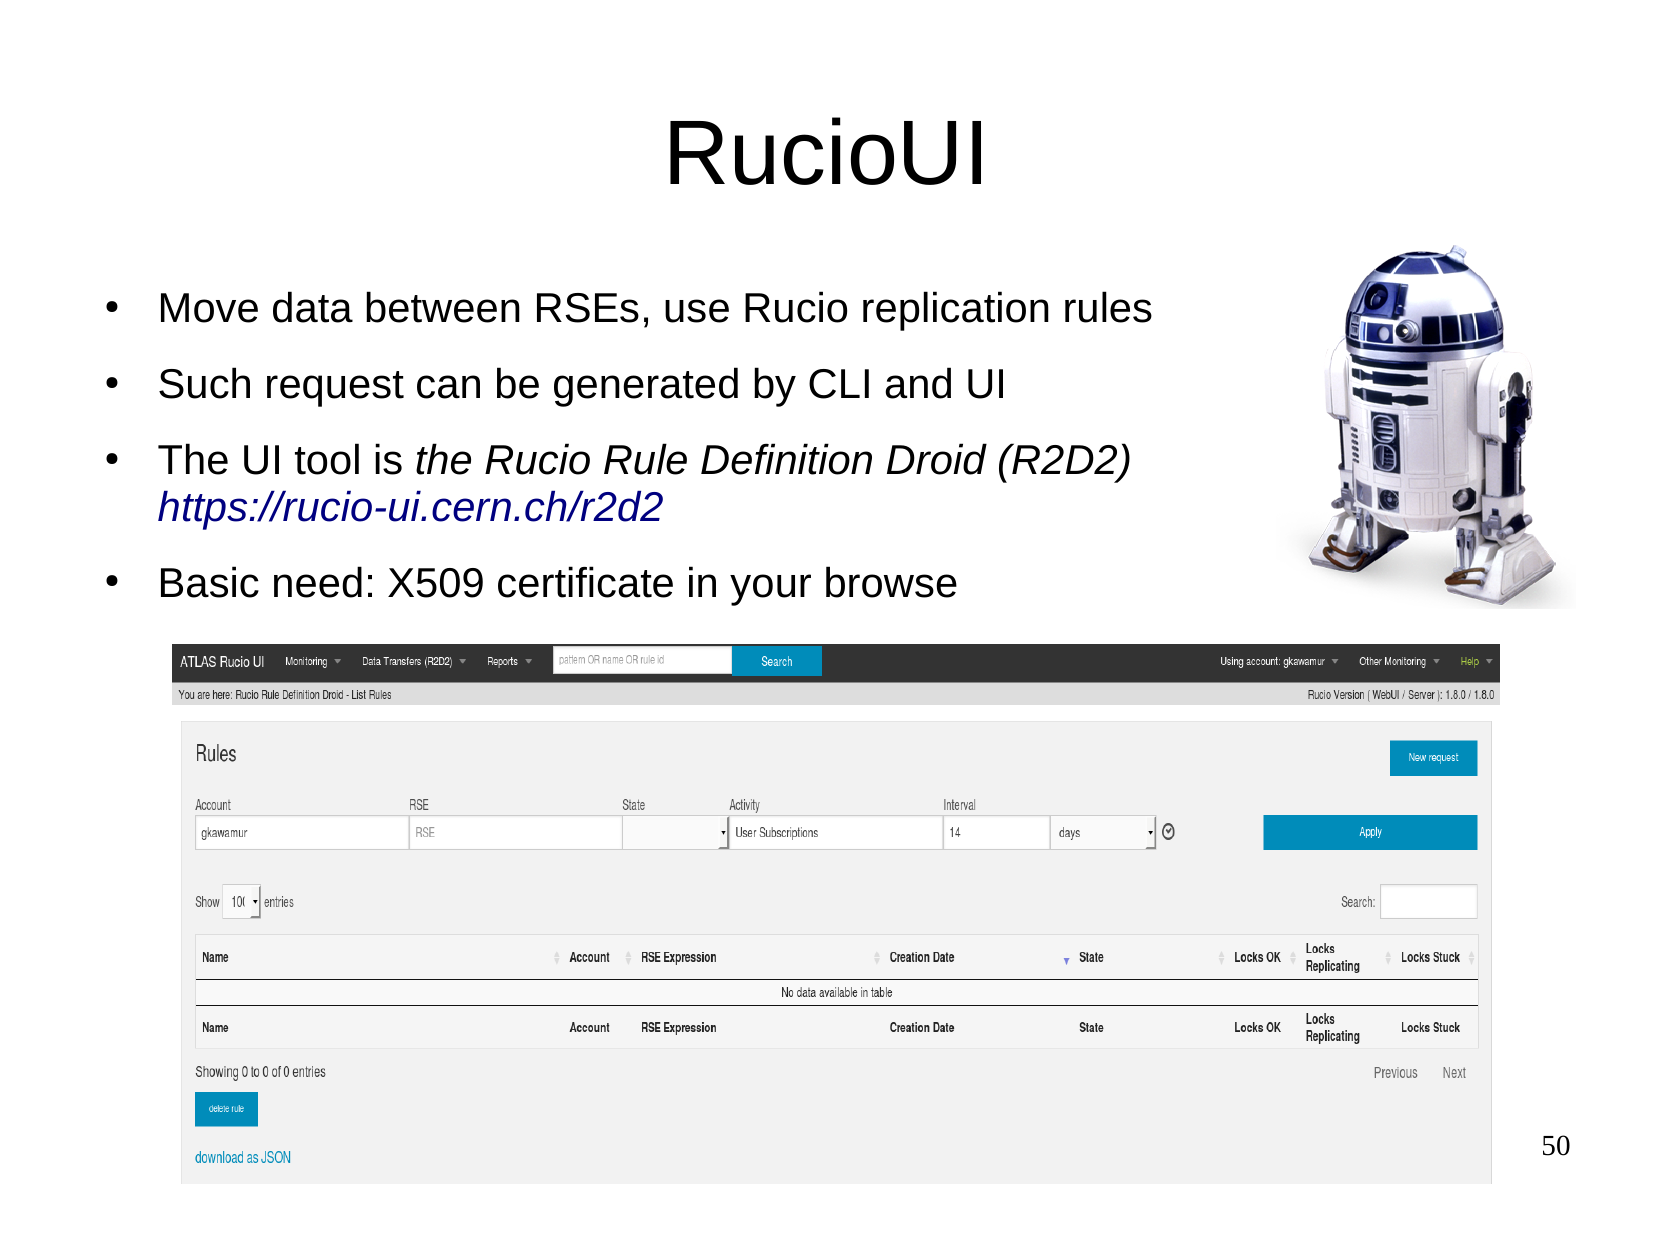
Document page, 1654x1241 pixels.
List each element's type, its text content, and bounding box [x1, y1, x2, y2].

list Move data between RSEs, use Rucio replication rules Such request can be generated by CLI and UI The UI tool is the Rucio Rule Definition Droid (R2D2) https://rucio-ui.cern.ch/r2d2 Basic need: X509 certificate in your browse [86, 285, 1576, 1005]
picture [1276, 239, 1576, 609]
title RucioUI [82, 49, 1571, 257]
picture [172, 644, 1501, 1184]
